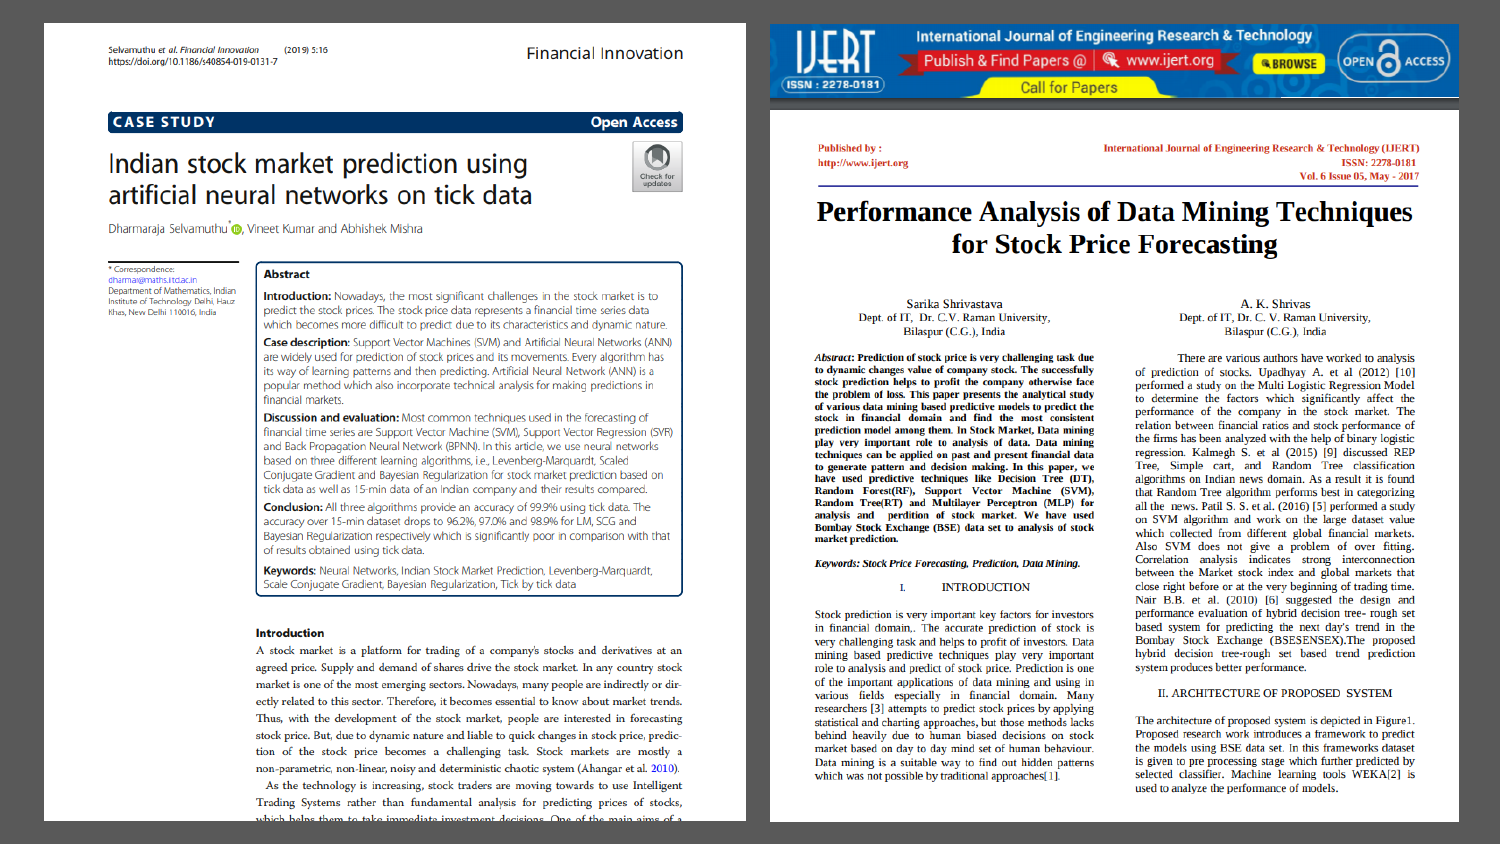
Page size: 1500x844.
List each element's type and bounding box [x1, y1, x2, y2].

picture [44, 23, 746, 821]
picture [770, 24, 1459, 822]
